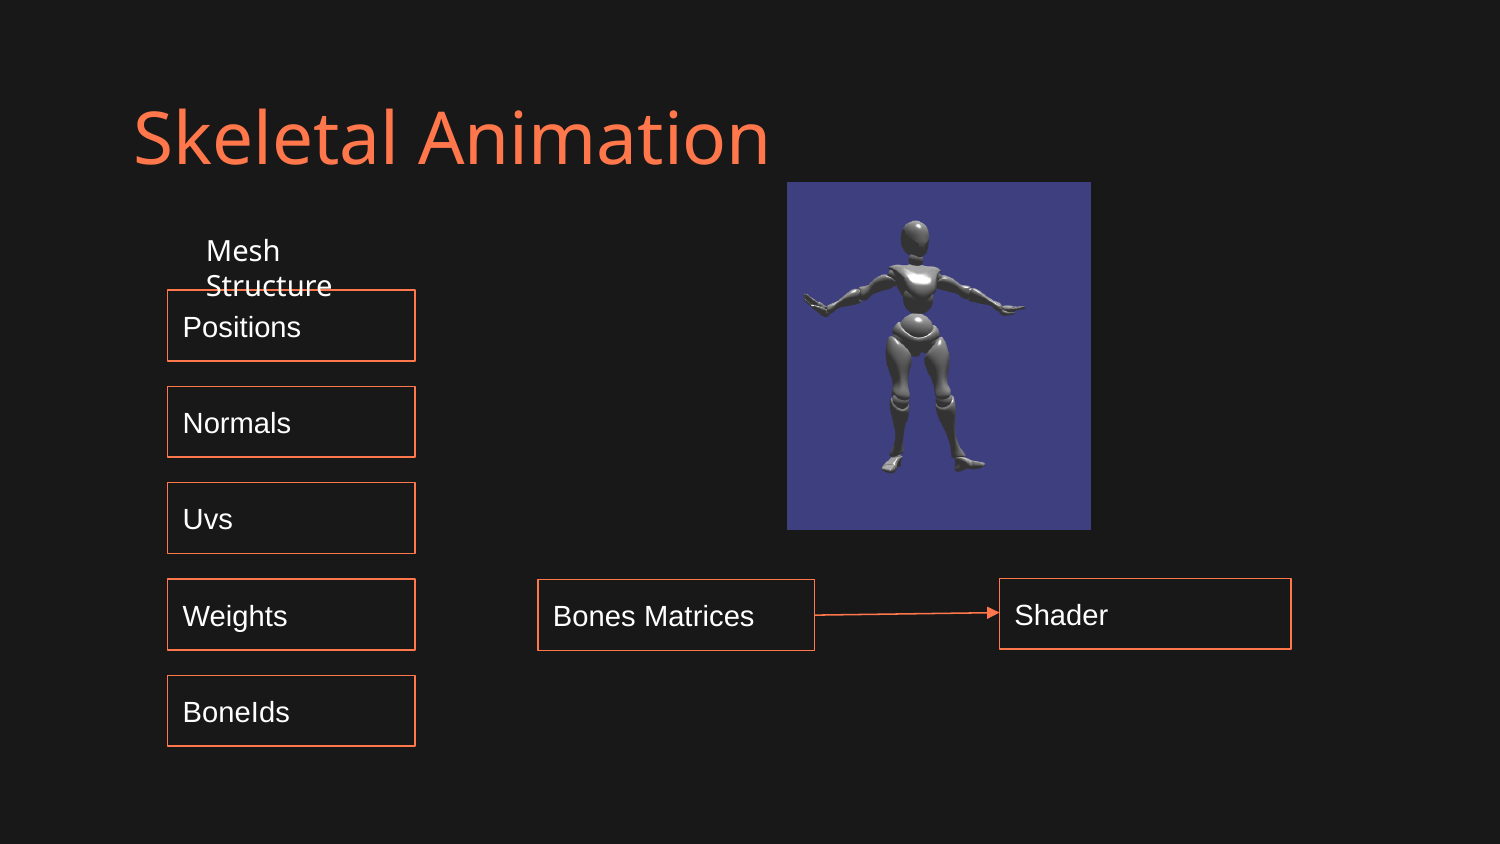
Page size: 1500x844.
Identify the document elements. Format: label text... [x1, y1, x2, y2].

text_box Mesh Structure [190, 217, 392, 318]
text_box Bones Matrices [537, 579, 815, 651]
text_box BoneIds [167, 675, 415, 747]
text_box Uvs [167, 482, 415, 554]
text_box Weights [167, 578, 415, 650]
title Skeletal Animation [118, 88, 1382, 183]
text_box Positions [167, 289, 415, 361]
picture [787, 182, 1091, 530]
text_box Shader [999, 578, 1292, 650]
text_box Normals [167, 386, 415, 458]
